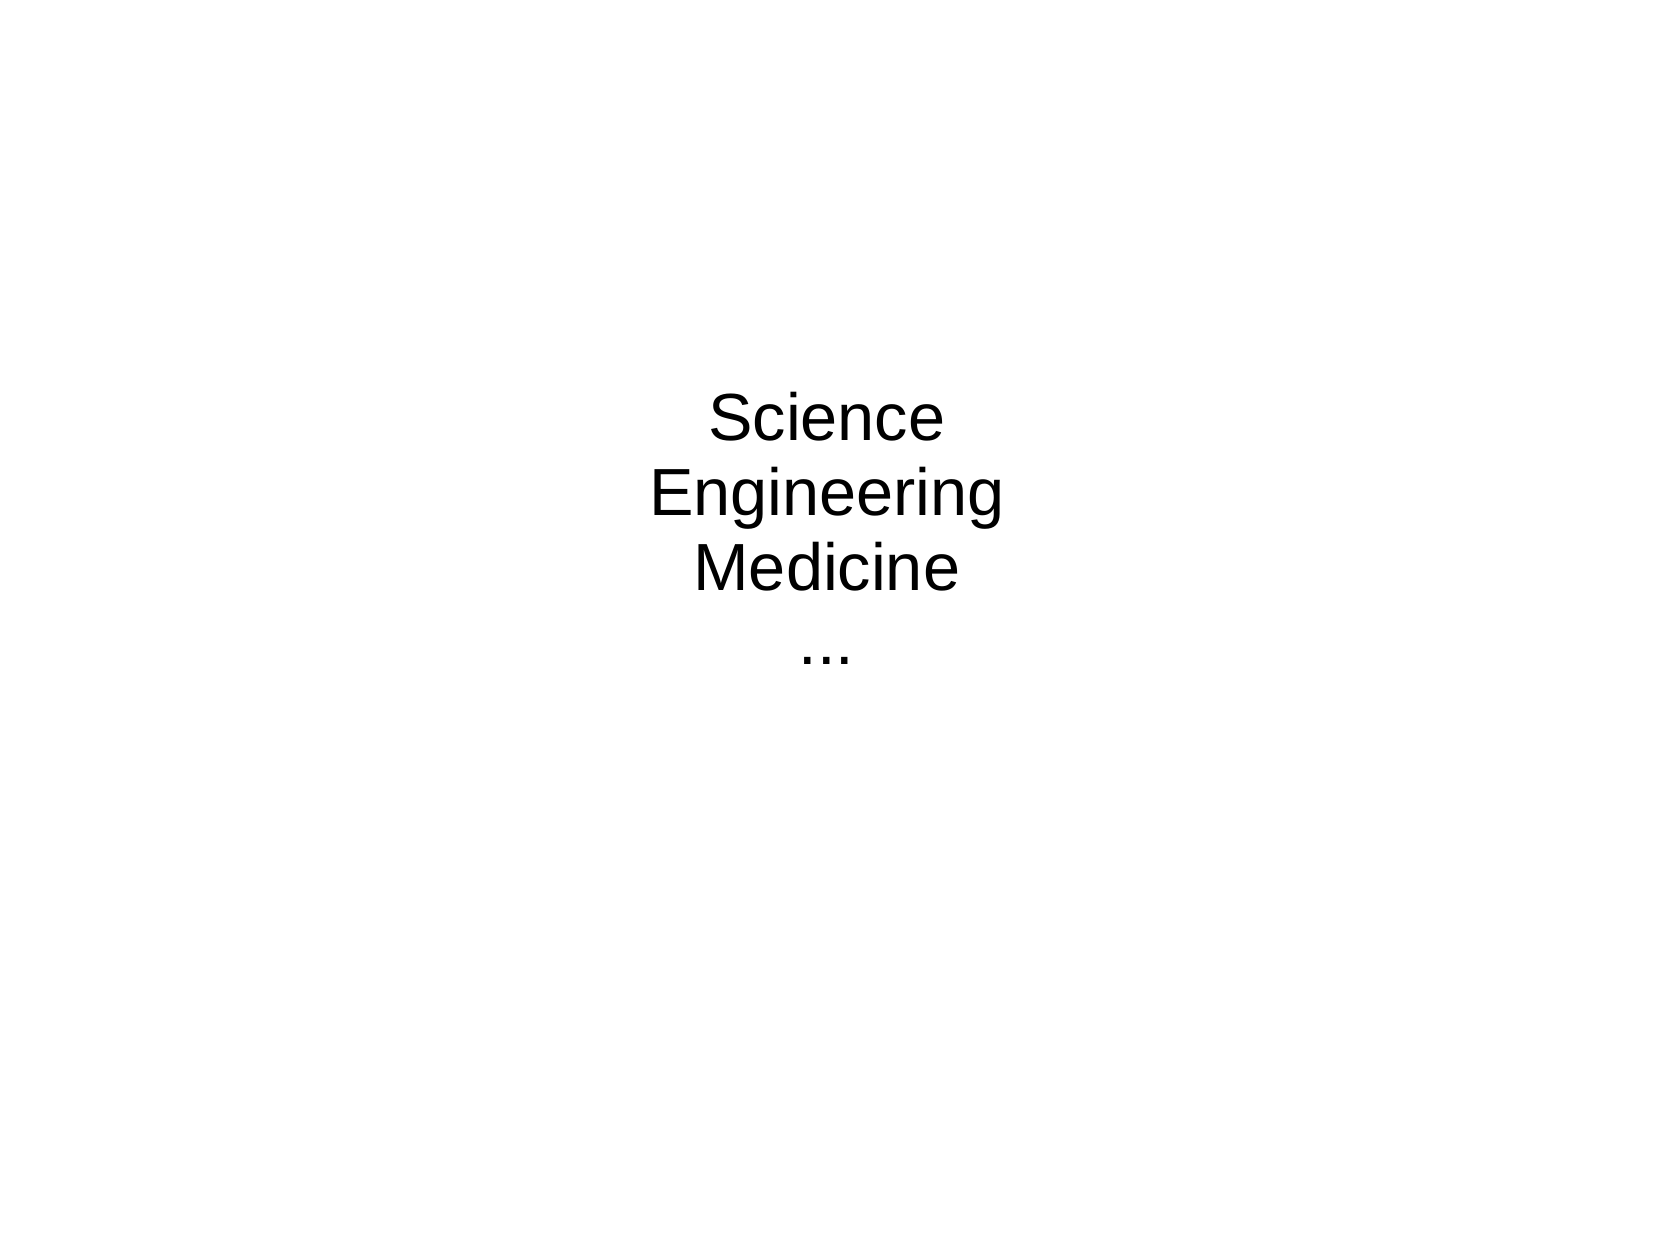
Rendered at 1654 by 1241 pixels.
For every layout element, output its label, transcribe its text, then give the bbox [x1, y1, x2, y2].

subtitle Science Engineering Medicine ... [82, 49, 1571, 1010]
